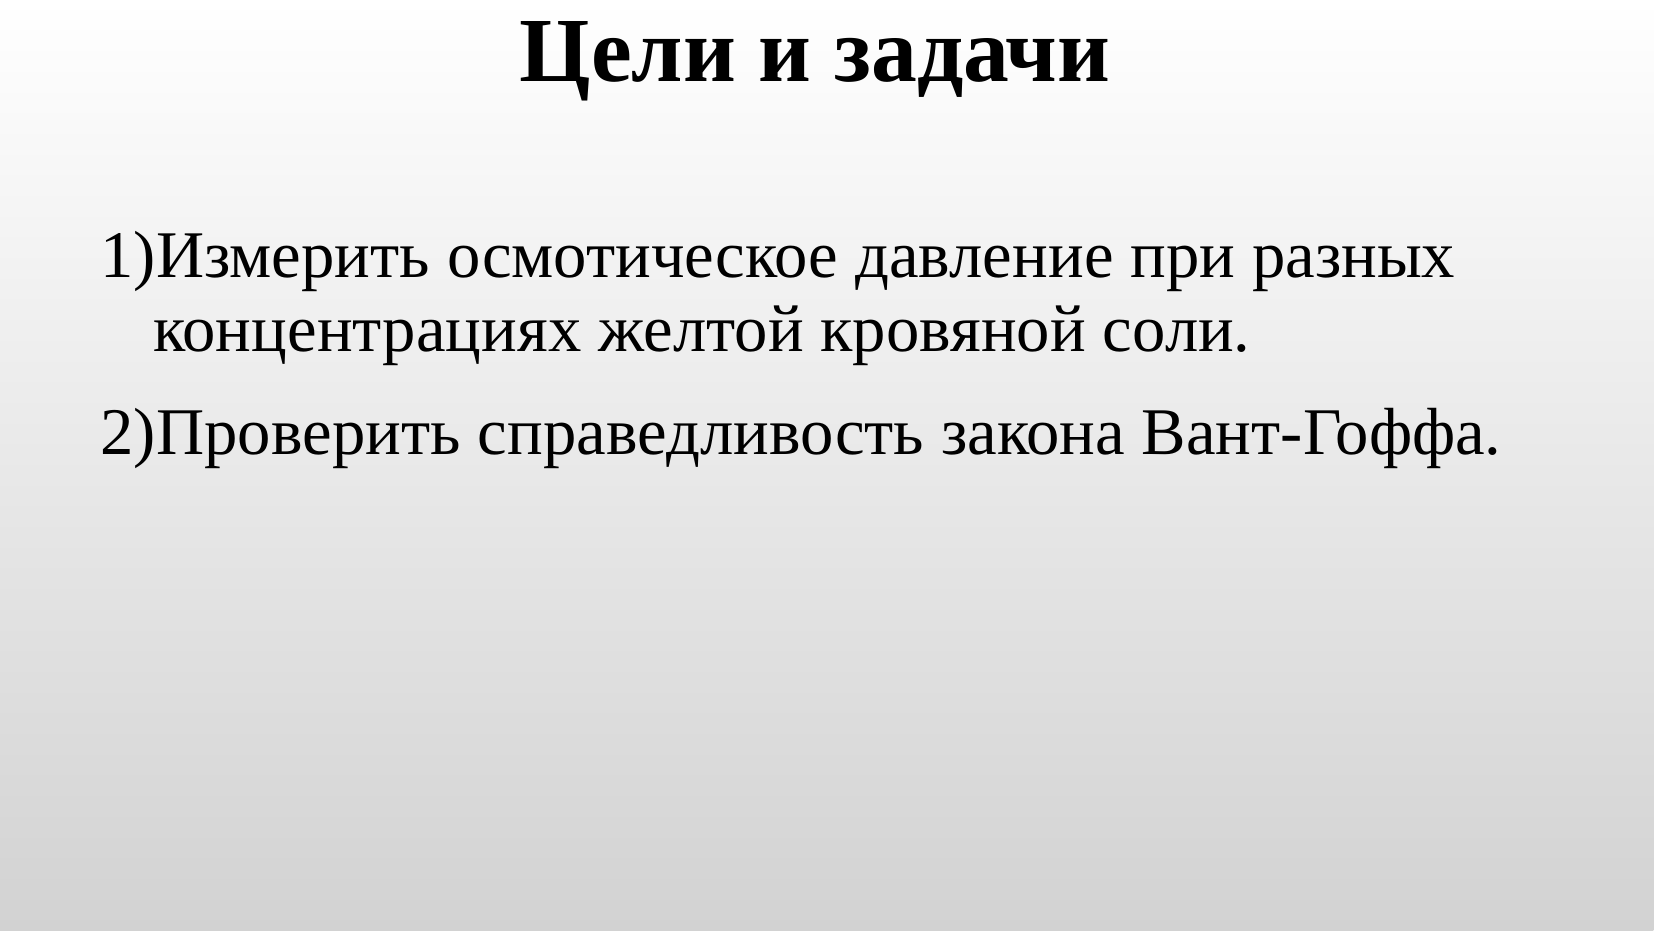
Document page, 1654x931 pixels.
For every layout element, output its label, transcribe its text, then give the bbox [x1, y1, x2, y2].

list Измерить осмотическое давление при разных концентрациях желтой кровяной соли. Проверить справедливость закона Вант-Гоффа. [82, 217, 1571, 758]
title Цели и задачи [82, 0, 1571, 205]
